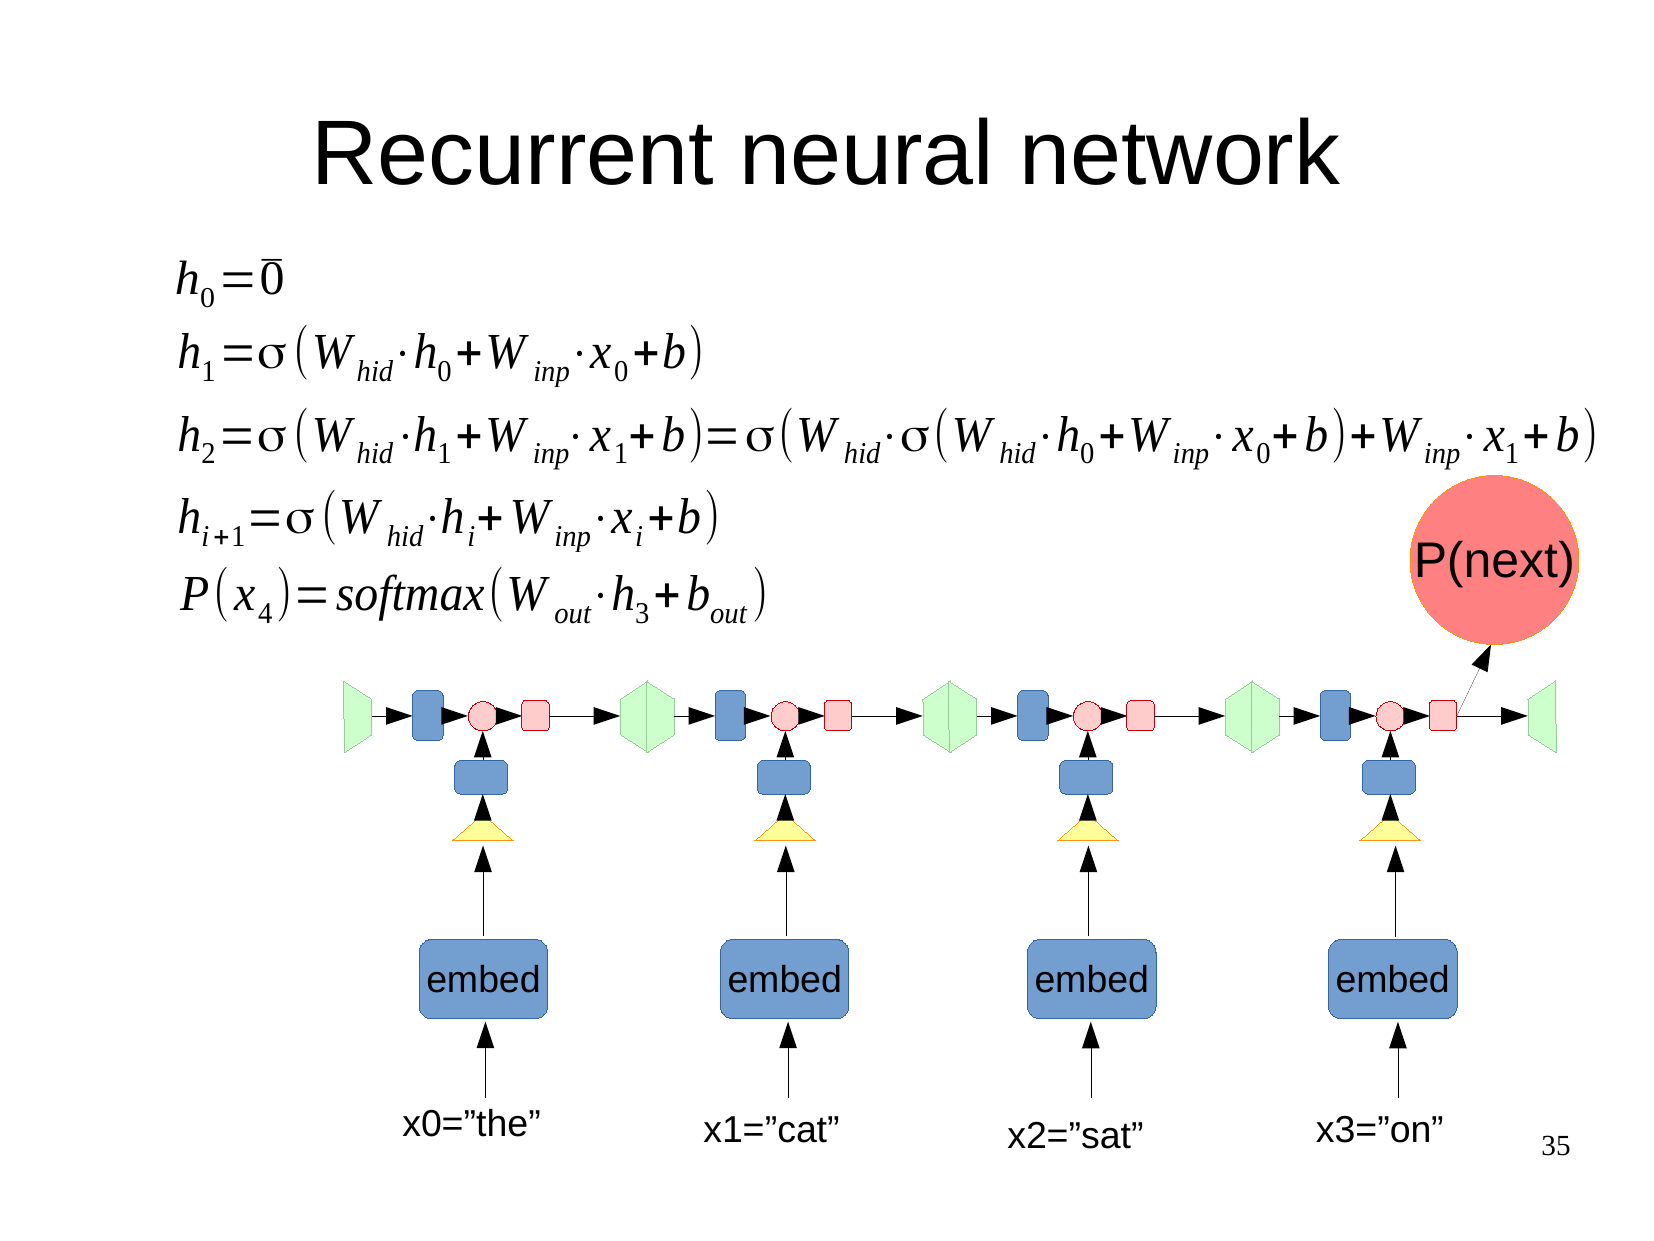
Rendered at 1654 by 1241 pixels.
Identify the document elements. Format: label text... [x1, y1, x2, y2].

text_box embed [1027, 939, 1157, 1019]
text_box [1057, 821, 1119, 841]
text_box [1320, 690, 1351, 741]
chart [165, 403, 1609, 470]
text_box x0=”the” [387, 1095, 597, 1152]
text_box [1527, 680, 1557, 753]
text_box [468, 701, 495, 731]
chart [162, 252, 299, 315]
text_box [715, 690, 746, 741]
text_box [521, 700, 550, 731]
text_box [1017, 690, 1049, 741]
text_box [452, 821, 514, 841]
text_box [922, 680, 977, 753]
text_box [1375, 701, 1403, 731]
text_box [343, 681, 372, 753]
text_box [824, 700, 852, 731]
text_box x1=”cat” [688, 1101, 899, 1159]
title Recurrent neural network [82, 49, 1571, 257]
text_box [412, 690, 444, 741]
text_box [1429, 700, 1457, 731]
chart [162, 486, 733, 559]
text_box embed [720, 939, 849, 1019]
text_box [1059, 760, 1113, 795]
text_box [1225, 680, 1280, 753]
text_box embed [419, 939, 548, 1019]
text_box [454, 760, 508, 795]
text_box x3=”on” [1301, 1101, 1515, 1159]
text_box [1362, 760, 1416, 795]
text_box P(next) [1410, 475, 1579, 645]
text_box [620, 680, 675, 753]
text_box x2=”sat” [992, 1107, 1219, 1165]
text_box [771, 701, 798, 731]
text_box [1359, 821, 1421, 841]
chart [165, 563, 779, 629]
text_box embed [1328, 939, 1458, 1019]
chart [165, 321, 718, 387]
text_box [757, 760, 811, 795]
text_box [1126, 700, 1155, 731]
text_box [1073, 701, 1100, 731]
text_box [754, 821, 816, 841]
